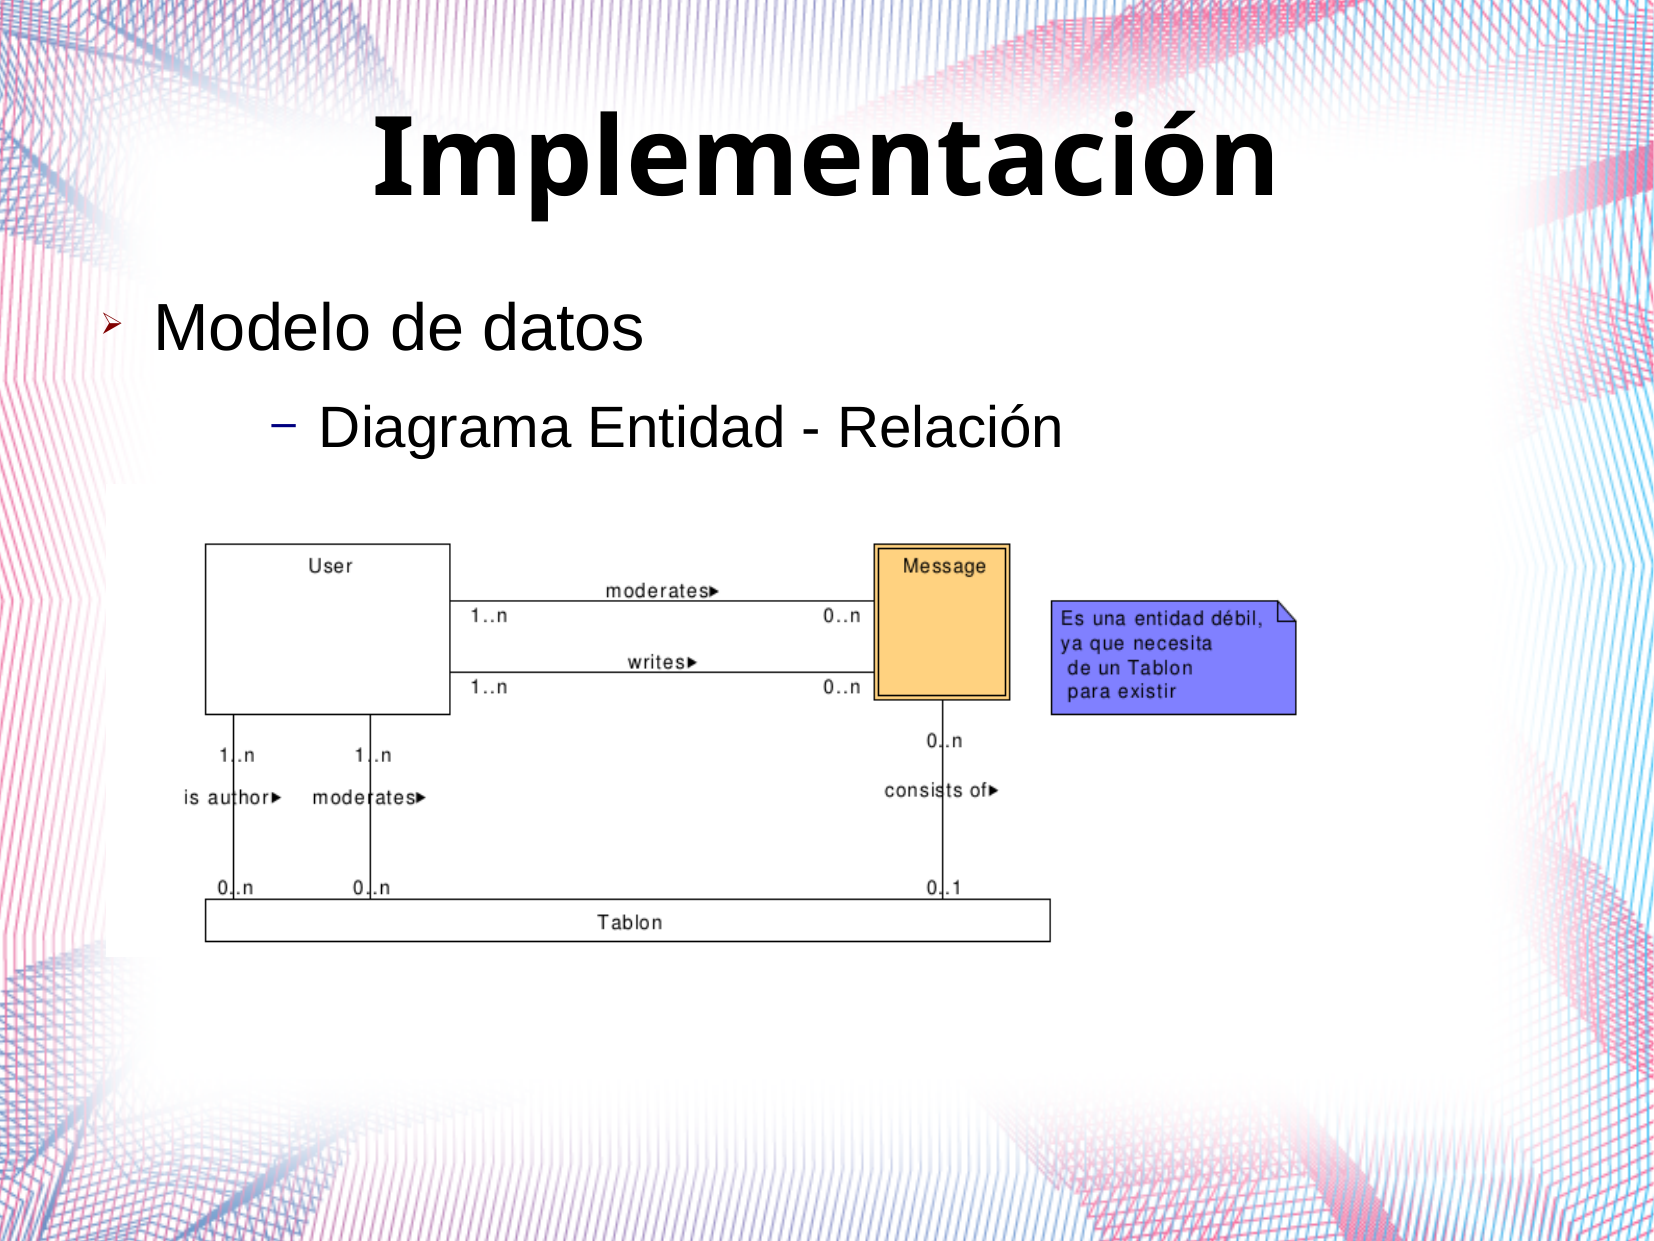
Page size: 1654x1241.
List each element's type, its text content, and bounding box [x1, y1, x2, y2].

picture [0, 0, 1654, 1241]
title Implementación [82, 49, 1571, 257]
list Modelo de datos Diagrama Entidad - Relación [82, 290, 1571, 1010]
